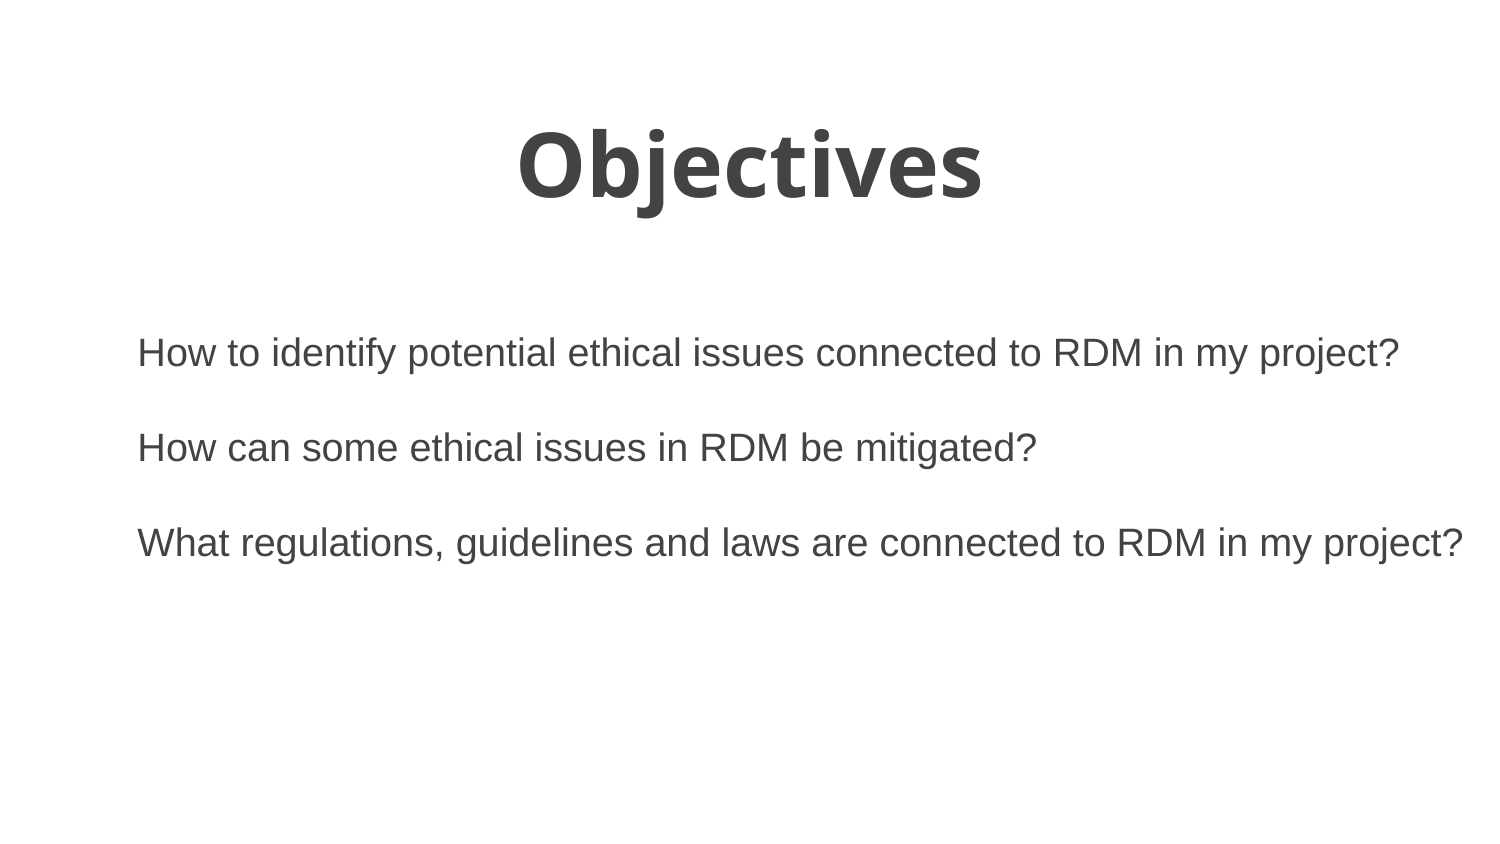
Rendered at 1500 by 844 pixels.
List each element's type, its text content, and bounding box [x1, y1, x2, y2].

title Objectives [75, 94, 1425, 236]
list How to identify potential ethical issues connected to RDM in my project? How can some ethical issues in RDM be mitigated? What regulations, guidelines and laws are connected to RDM in my project? [62, 258, 1500, 389]
